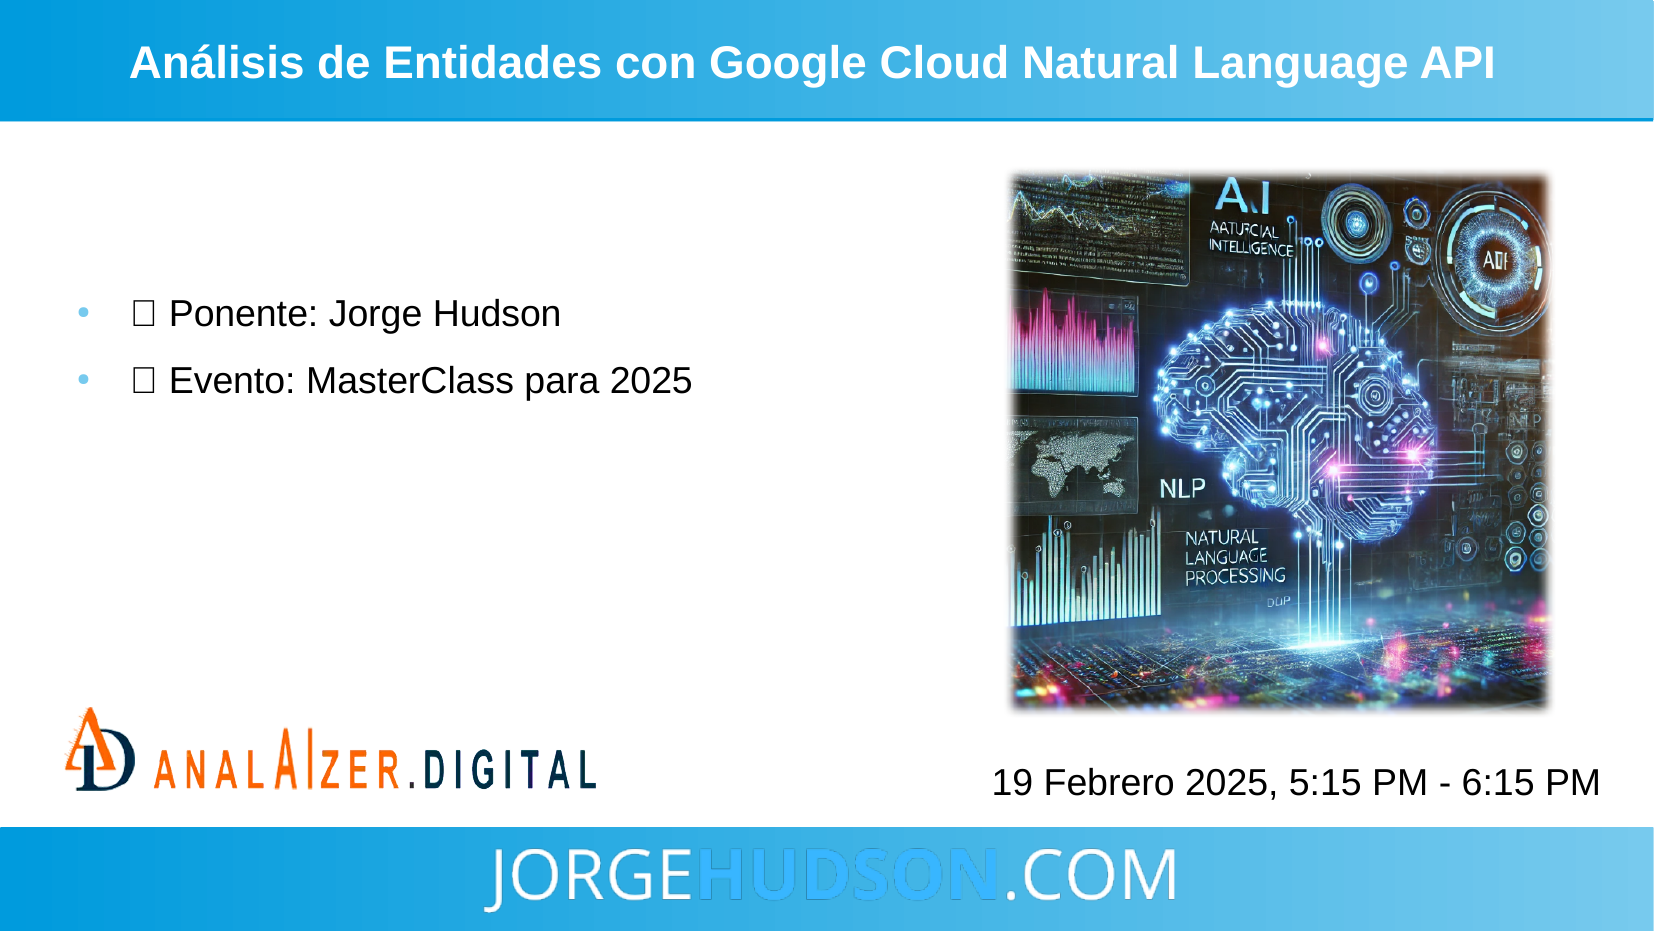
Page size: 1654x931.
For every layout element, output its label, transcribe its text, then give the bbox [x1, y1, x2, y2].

list 👤 Ponente: Jorge Hudson 📅 Evento: MasterClass para 2025 [59, 292, 809, 559]
picture [51, 696, 1196, 931]
title Análisis de Entidades con Google Cloud Natural Language API [81, 0, 1558, 152]
text_box 19 Febrero 2025, 5:15 PM - 6:15 PM [976, 754, 1619, 813]
picture [1003, 166, 1556, 718]
